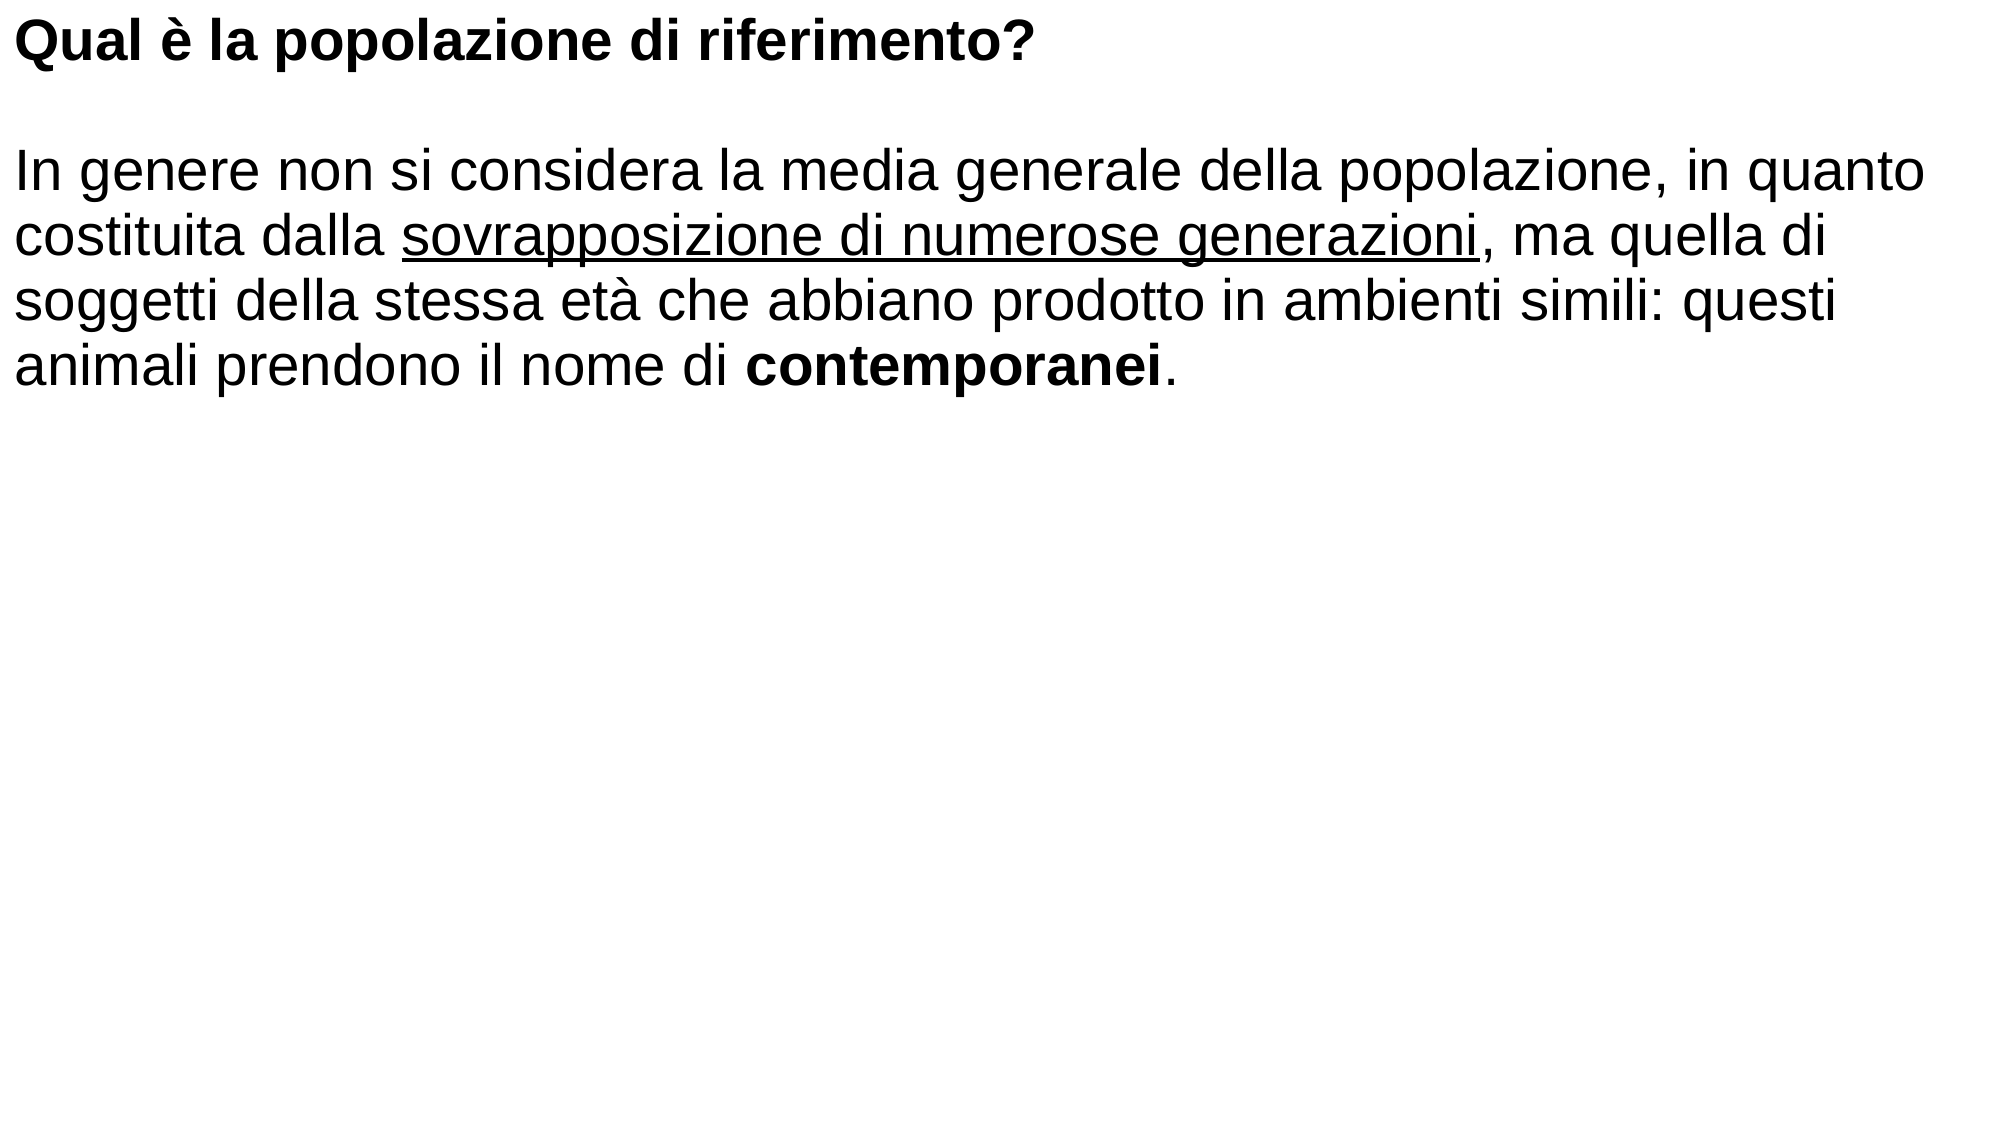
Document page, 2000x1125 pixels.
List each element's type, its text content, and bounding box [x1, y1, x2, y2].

text_box Qual è la popolazione di riferimento? In genere non si considera la media generale della popolazione, in quanto costituita dalla sovrapposizione di numerose generazioni, ma quella di soggetti della stessa età che abbiano prodotto in ambienti simili: questi animali prendono il nome di contemporanei. [0, 0, 2000, 405]
